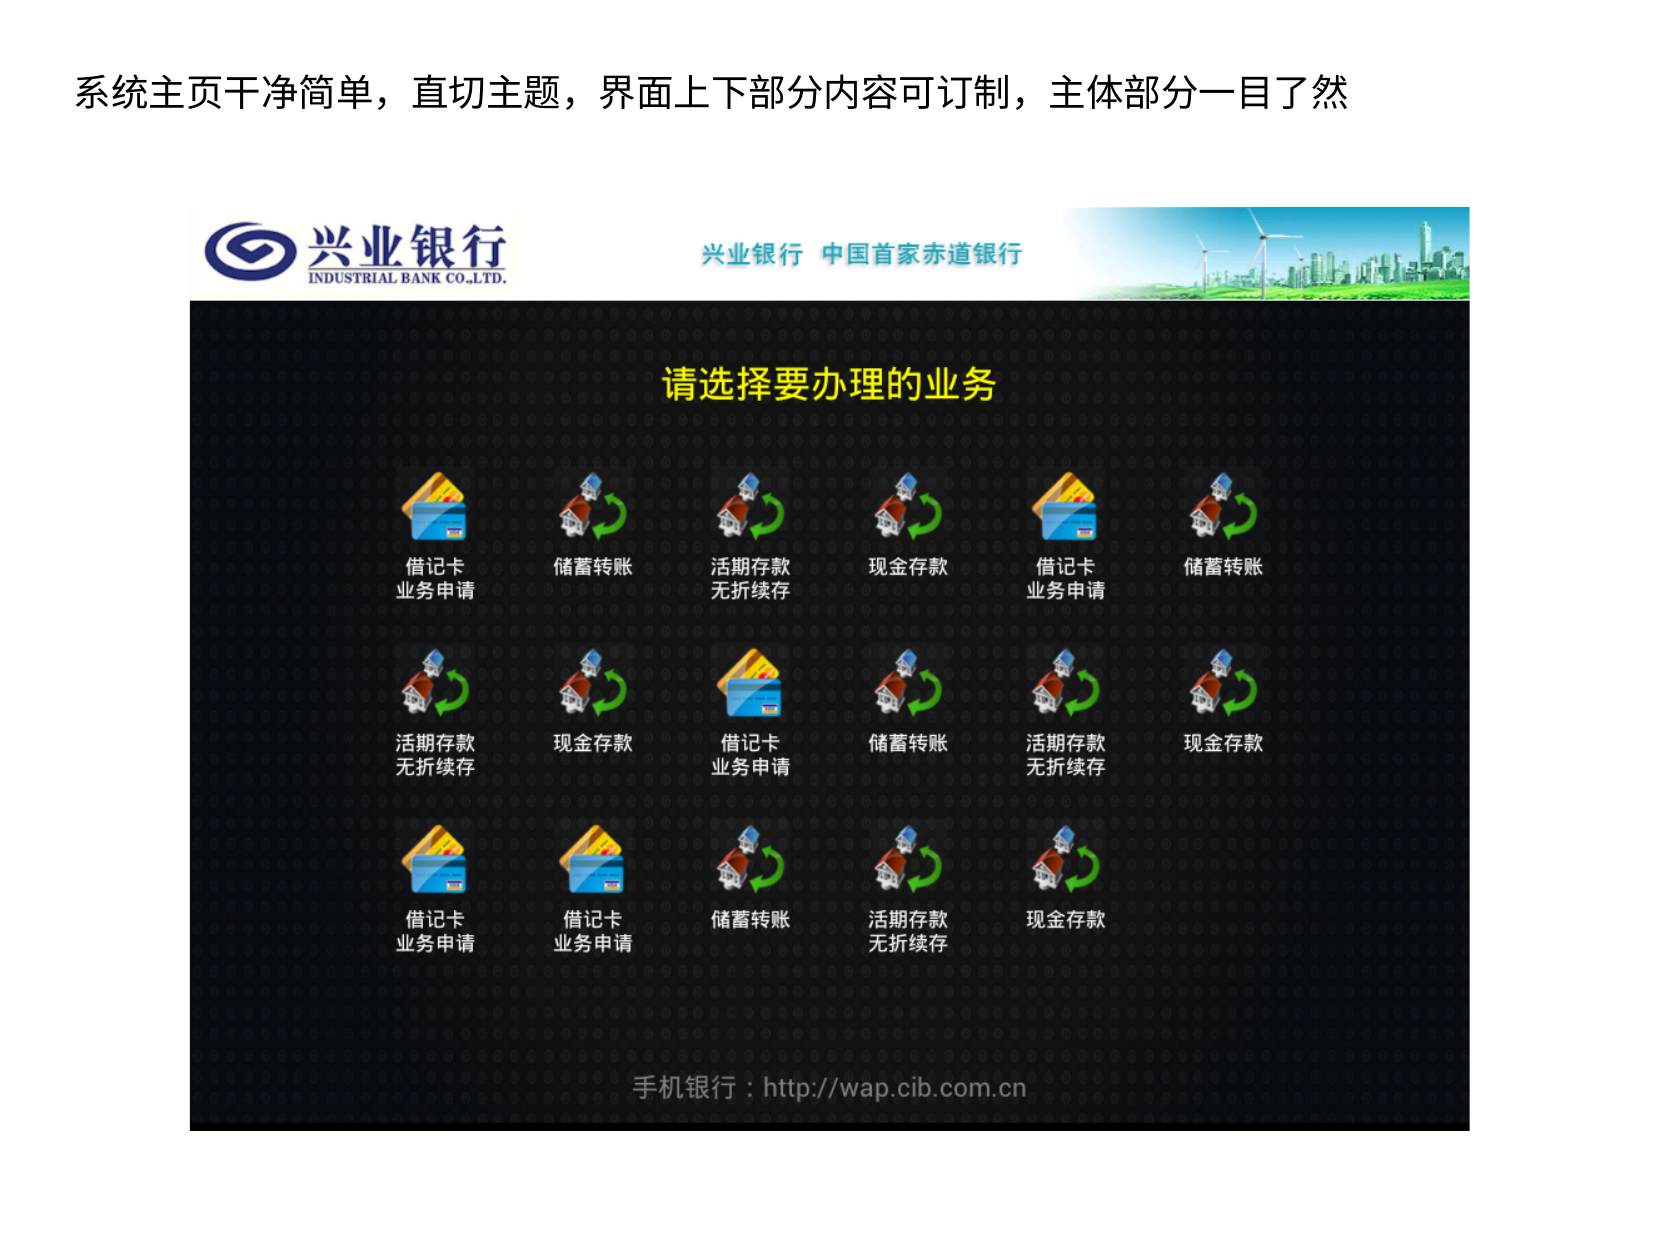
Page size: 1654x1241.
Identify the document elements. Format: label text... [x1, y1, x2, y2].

text_box 系统主页干净简单，直切主题，界面上下部分内容可订制，主体部分一目了然 [59, 64, 1364, 124]
picture [189, 207, 1470, 1131]
